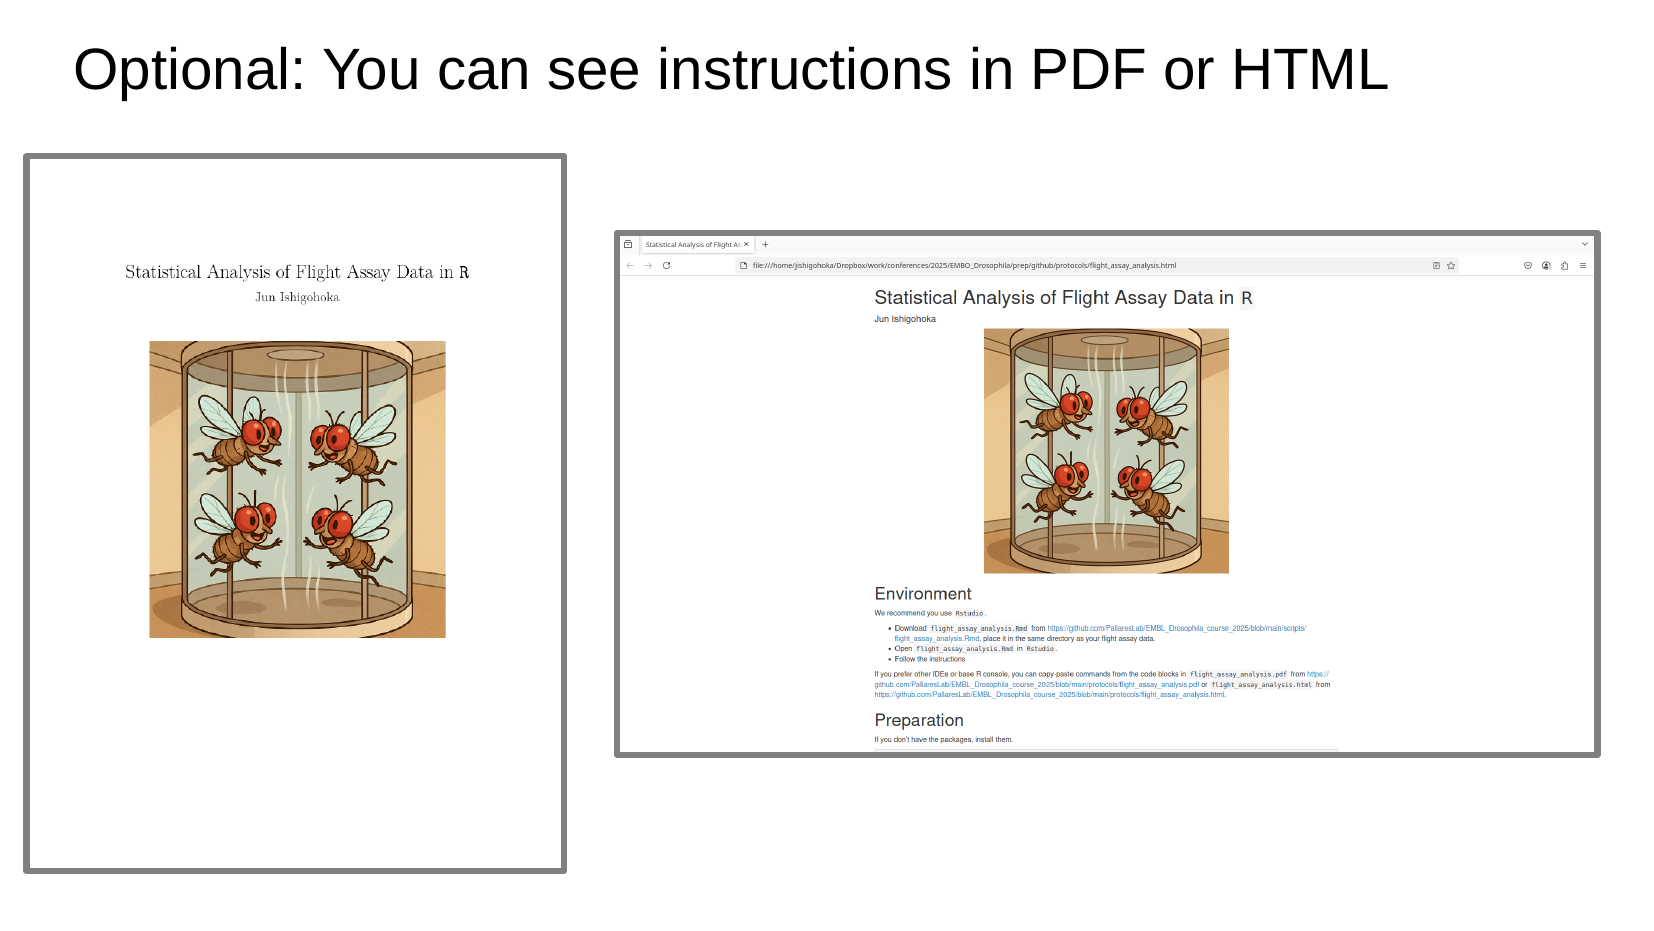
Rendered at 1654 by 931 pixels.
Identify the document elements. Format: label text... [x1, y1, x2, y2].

picture [620, 236, 1595, 752]
picture [29, 159, 562, 868]
text_box Optional: You can see instructions in PDF or HTML [59, 29, 1418, 148]
